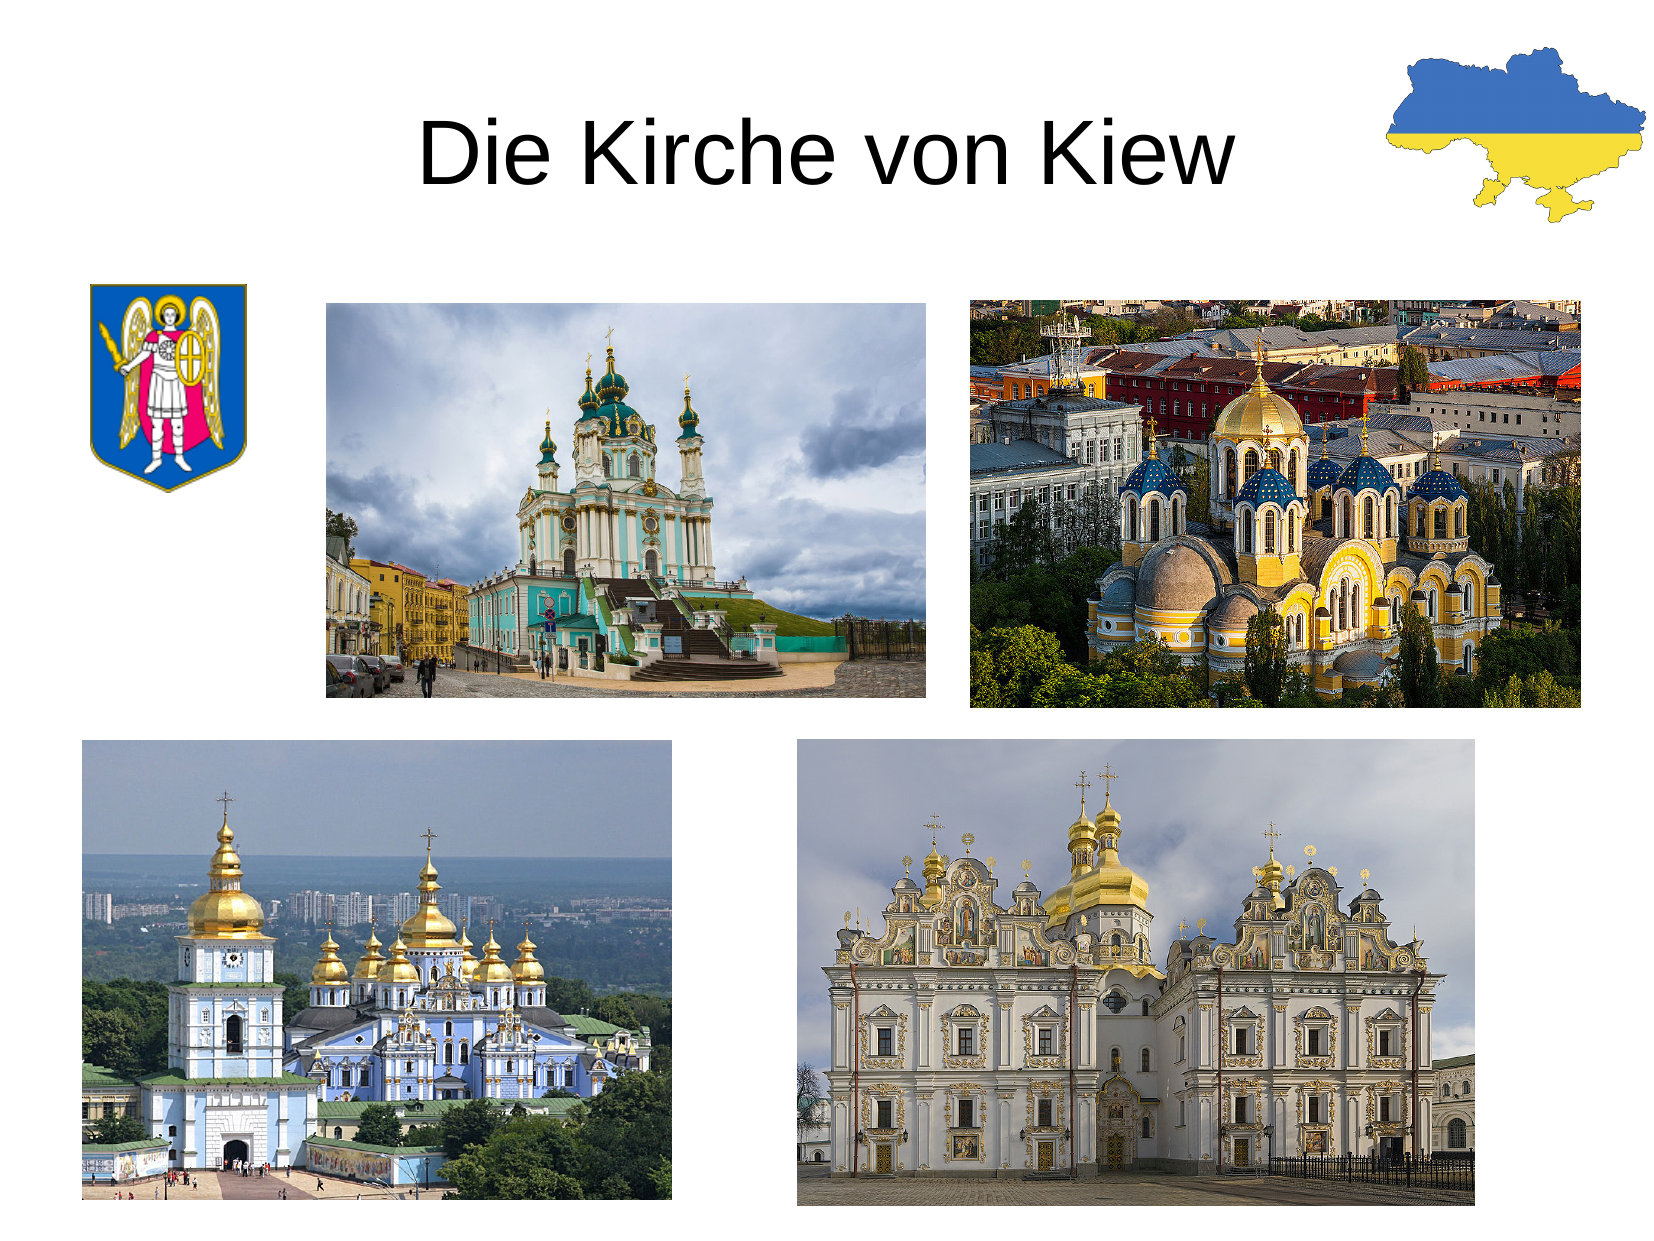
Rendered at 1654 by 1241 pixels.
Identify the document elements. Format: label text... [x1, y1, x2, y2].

picture [1380, 0, 1653, 271]
picture [82, 740, 672, 1200]
list [852, 290, 1572, 1010]
picture [90, 284, 247, 493]
picture [797, 739, 1475, 1206]
picture [326, 303, 926, 698]
title Die Kirche von Kiew [82, 49, 1380, 257]
picture [970, 300, 1581, 708]
